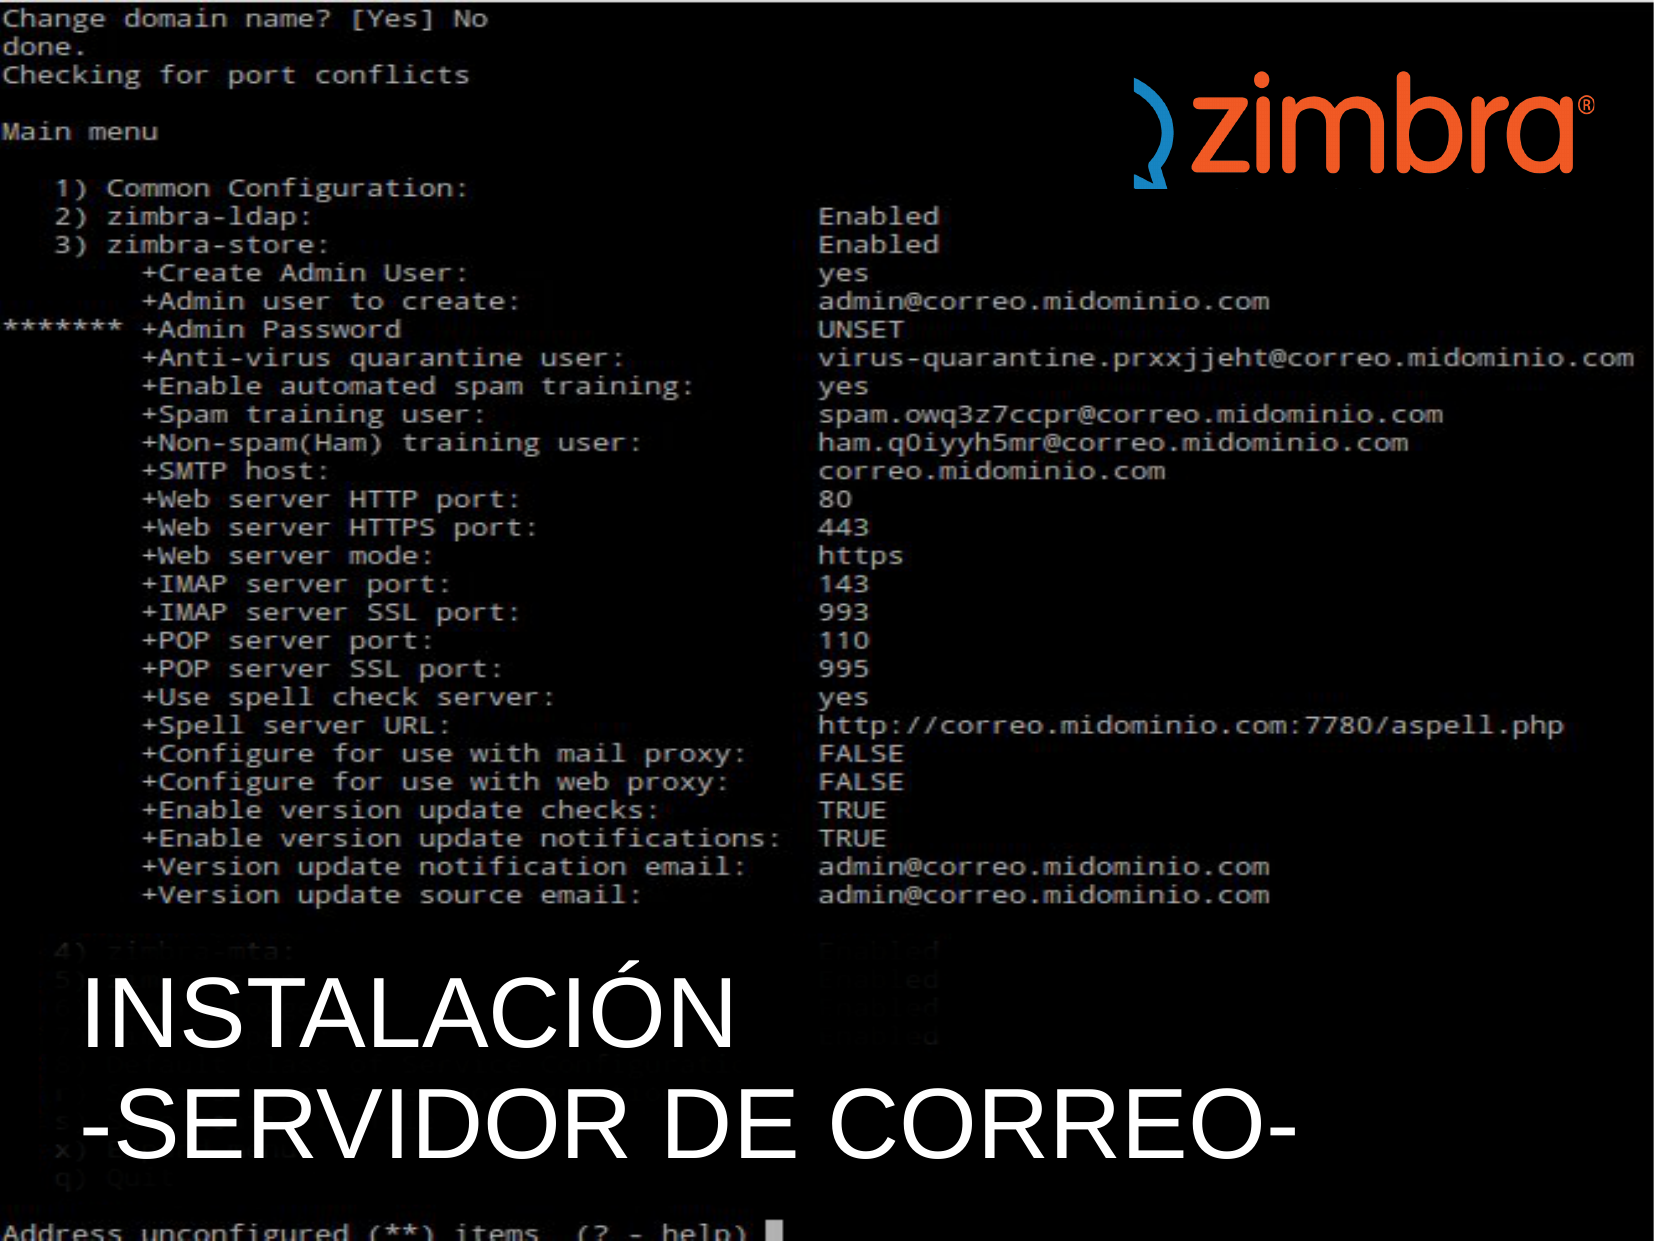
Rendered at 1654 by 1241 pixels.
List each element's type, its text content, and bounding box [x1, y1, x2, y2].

picture [0, 0, 1654, 1241]
text_box INSTALACIÓN -SERVIDOR DE CORREO- [59, 943, 1465, 1193]
